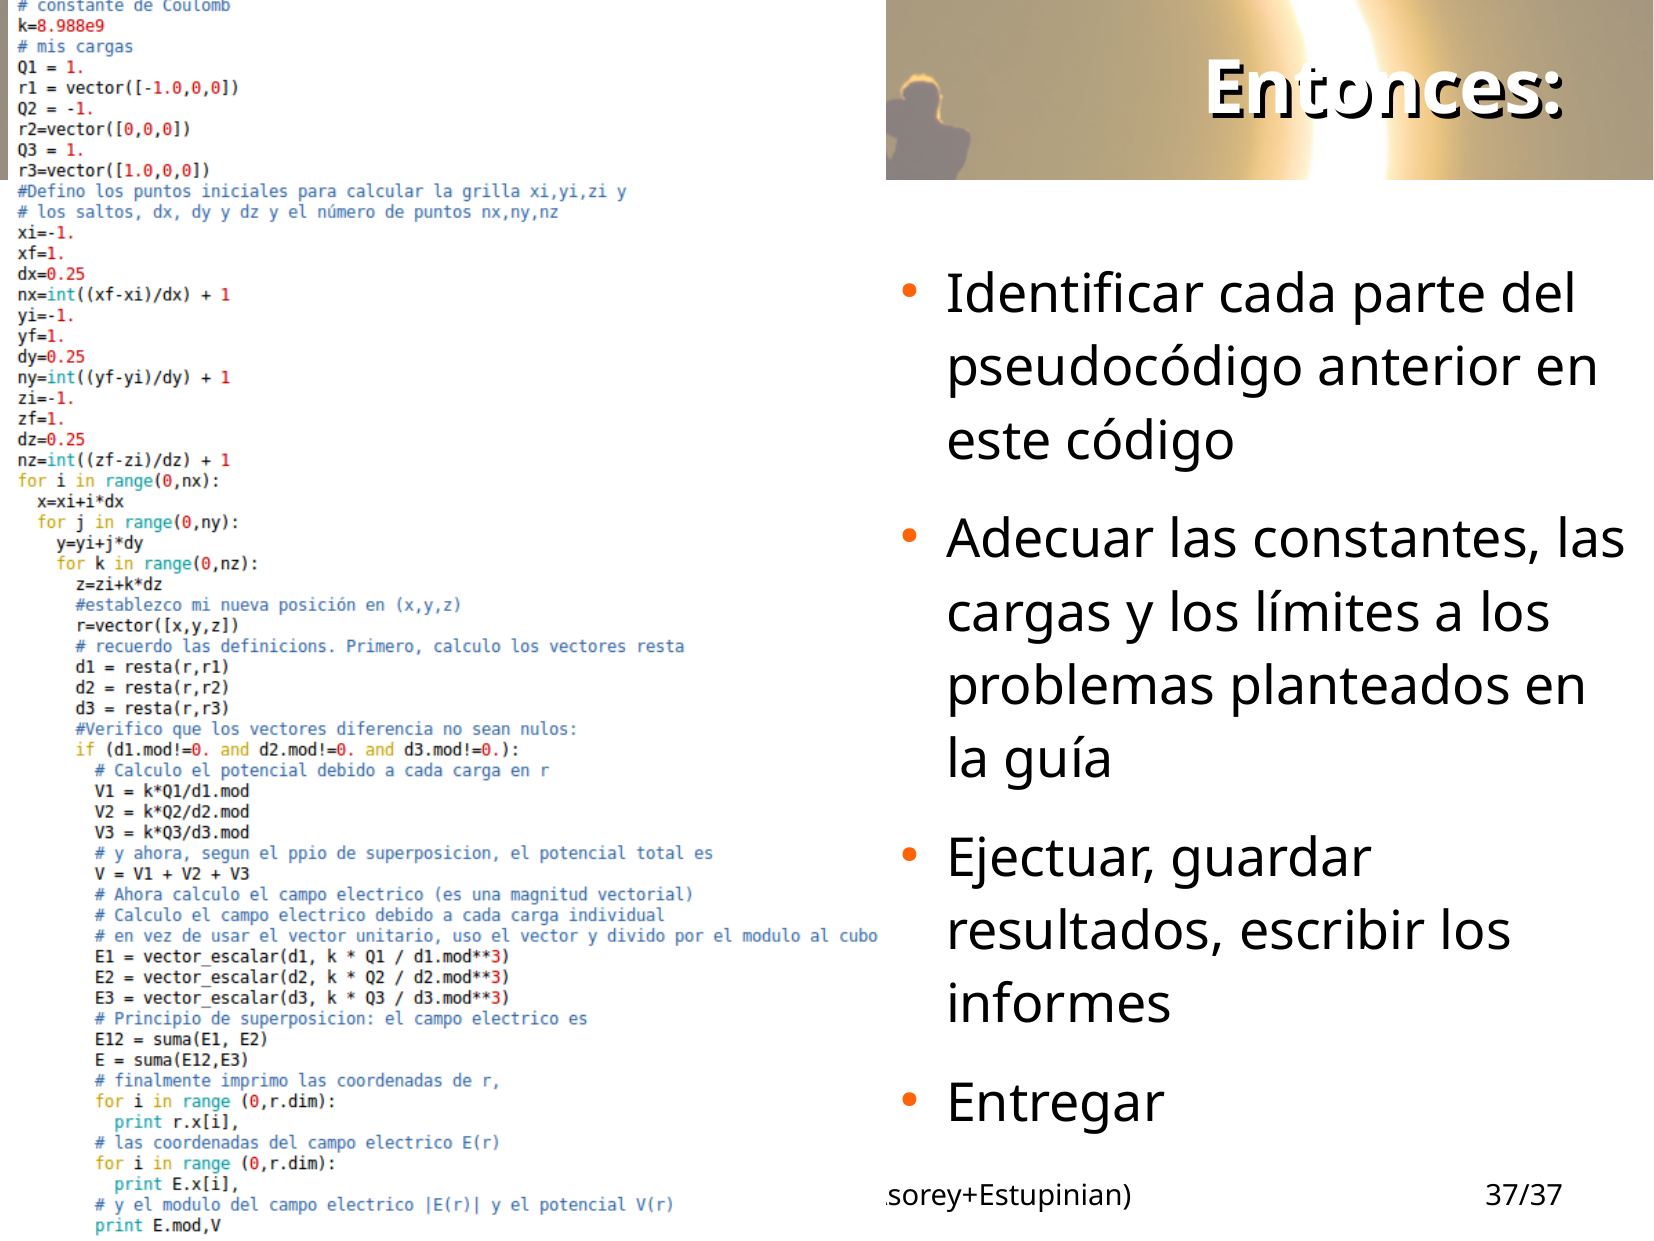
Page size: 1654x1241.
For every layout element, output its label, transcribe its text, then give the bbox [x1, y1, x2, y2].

picture [0, 0, 1654, 1237]
list Identificar cada parte del pseudocódigo anterior en este código Adecuar las constantes, las cargas y los límites a los problemas planteados en la guía Ejectuar, guardar resultados, escribir los informes Entregar [886, 255, 1636, 1141]
title Entonces: [886, 19, 1564, 151]
